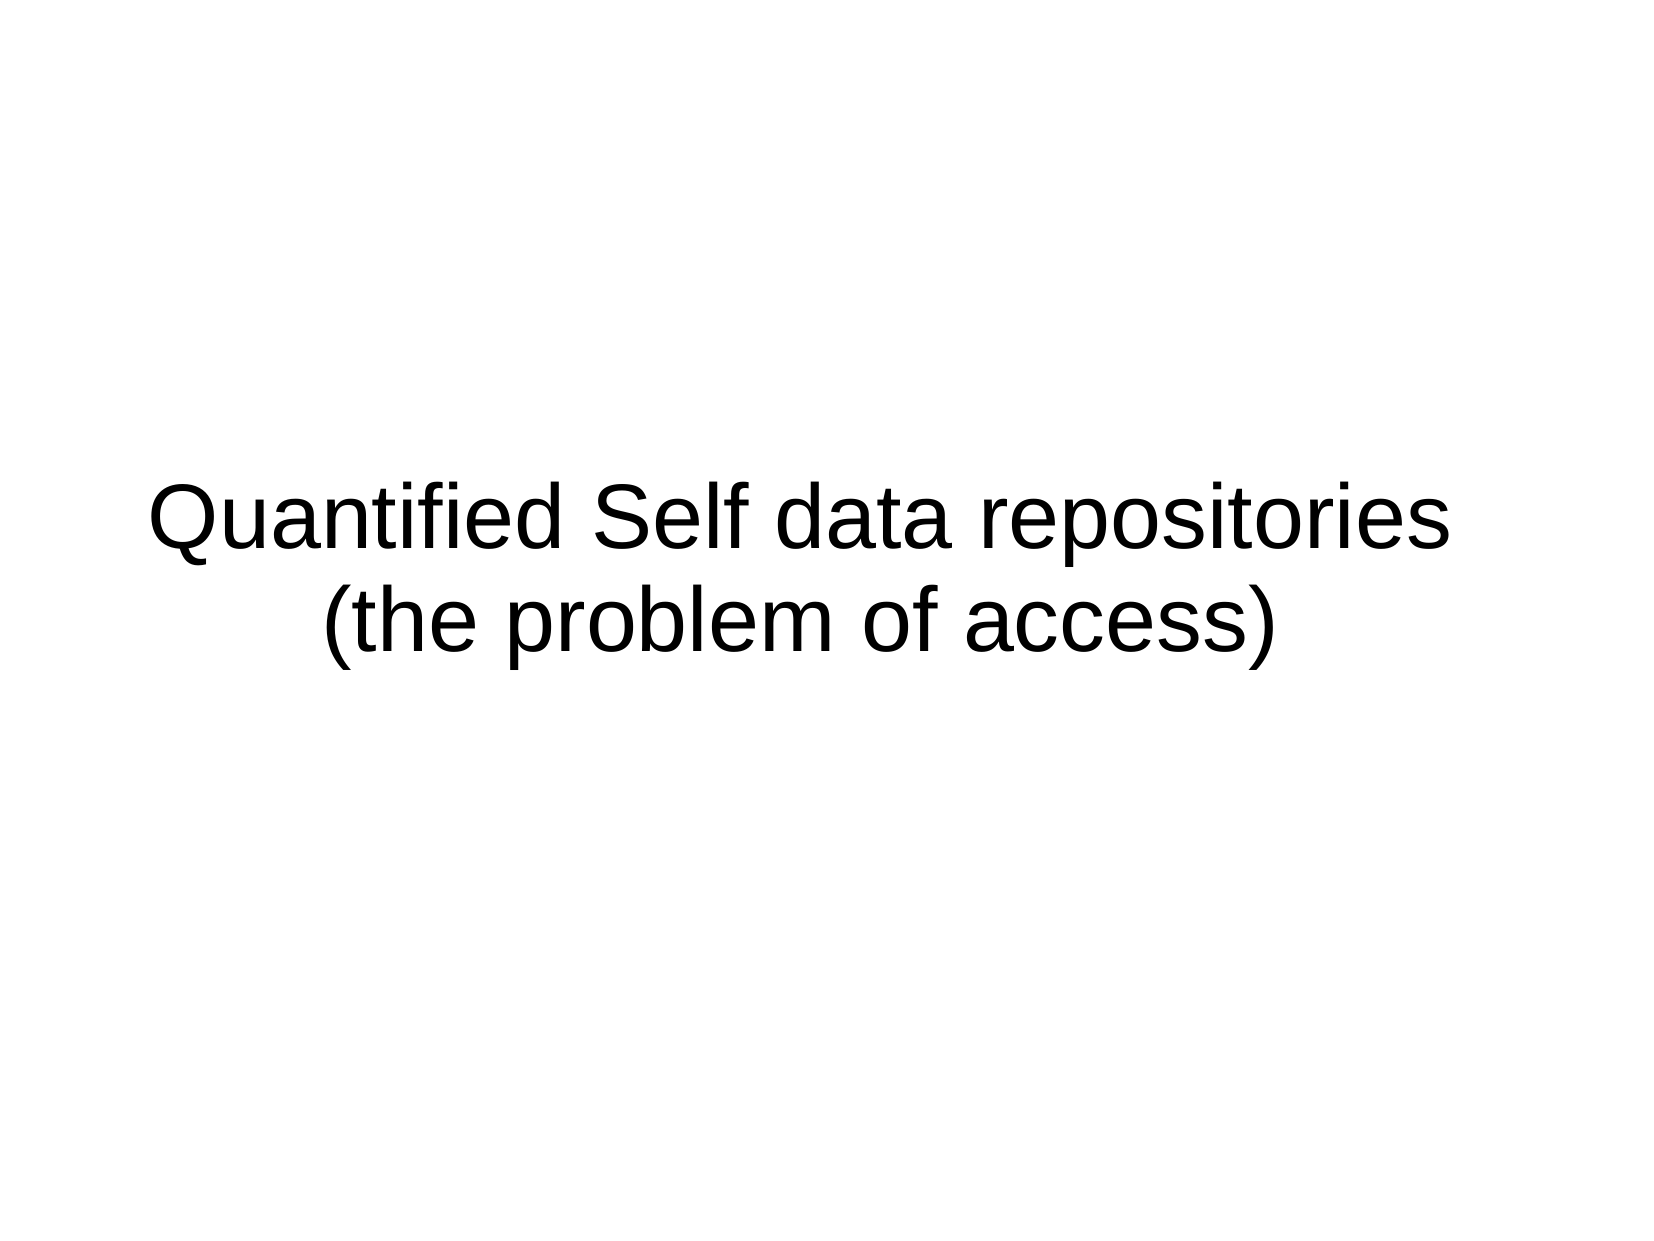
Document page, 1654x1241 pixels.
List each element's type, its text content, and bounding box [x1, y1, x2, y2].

title Quantified Self data repositories (the problem of access) [56, 465, 1546, 673]
